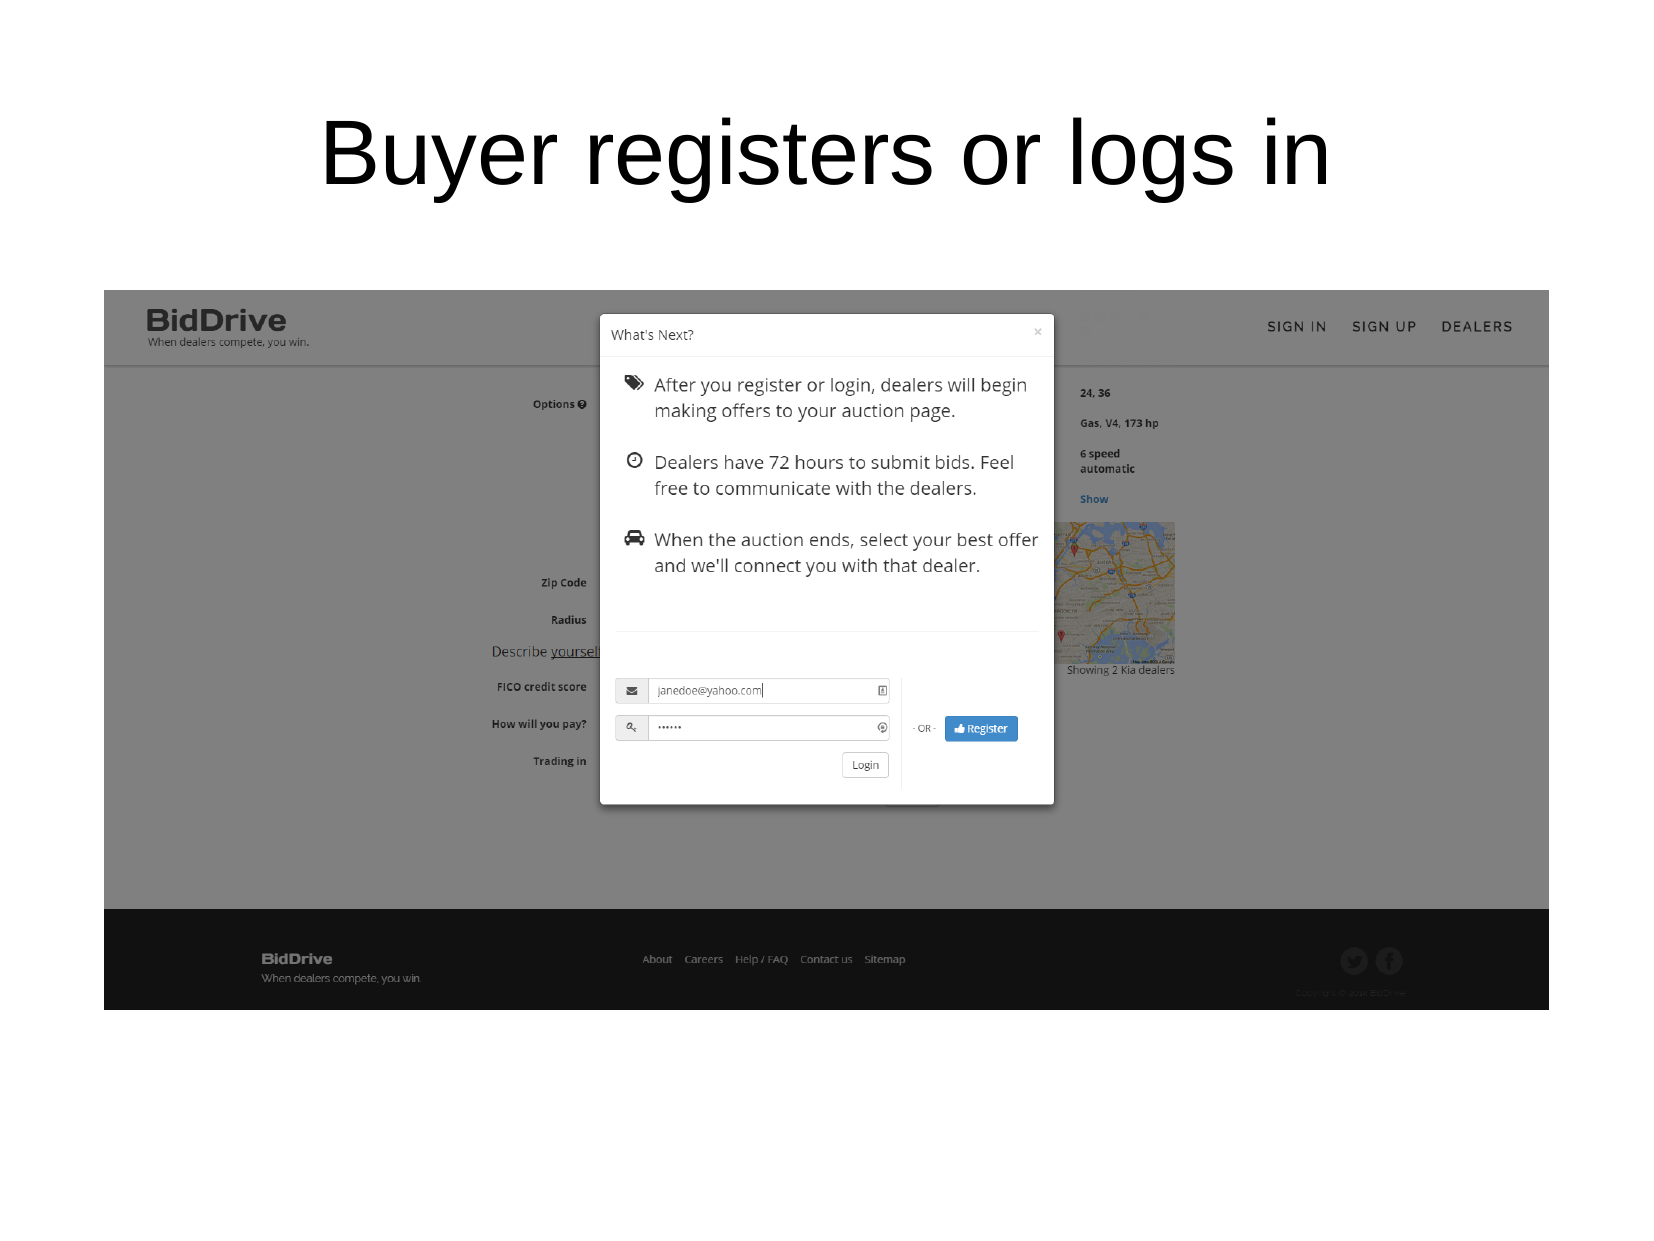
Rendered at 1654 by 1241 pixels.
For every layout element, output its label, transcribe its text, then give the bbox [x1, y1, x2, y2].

title Buyer registers or logs in [82, 49, 1571, 257]
picture [104, 290, 1549, 1010]
